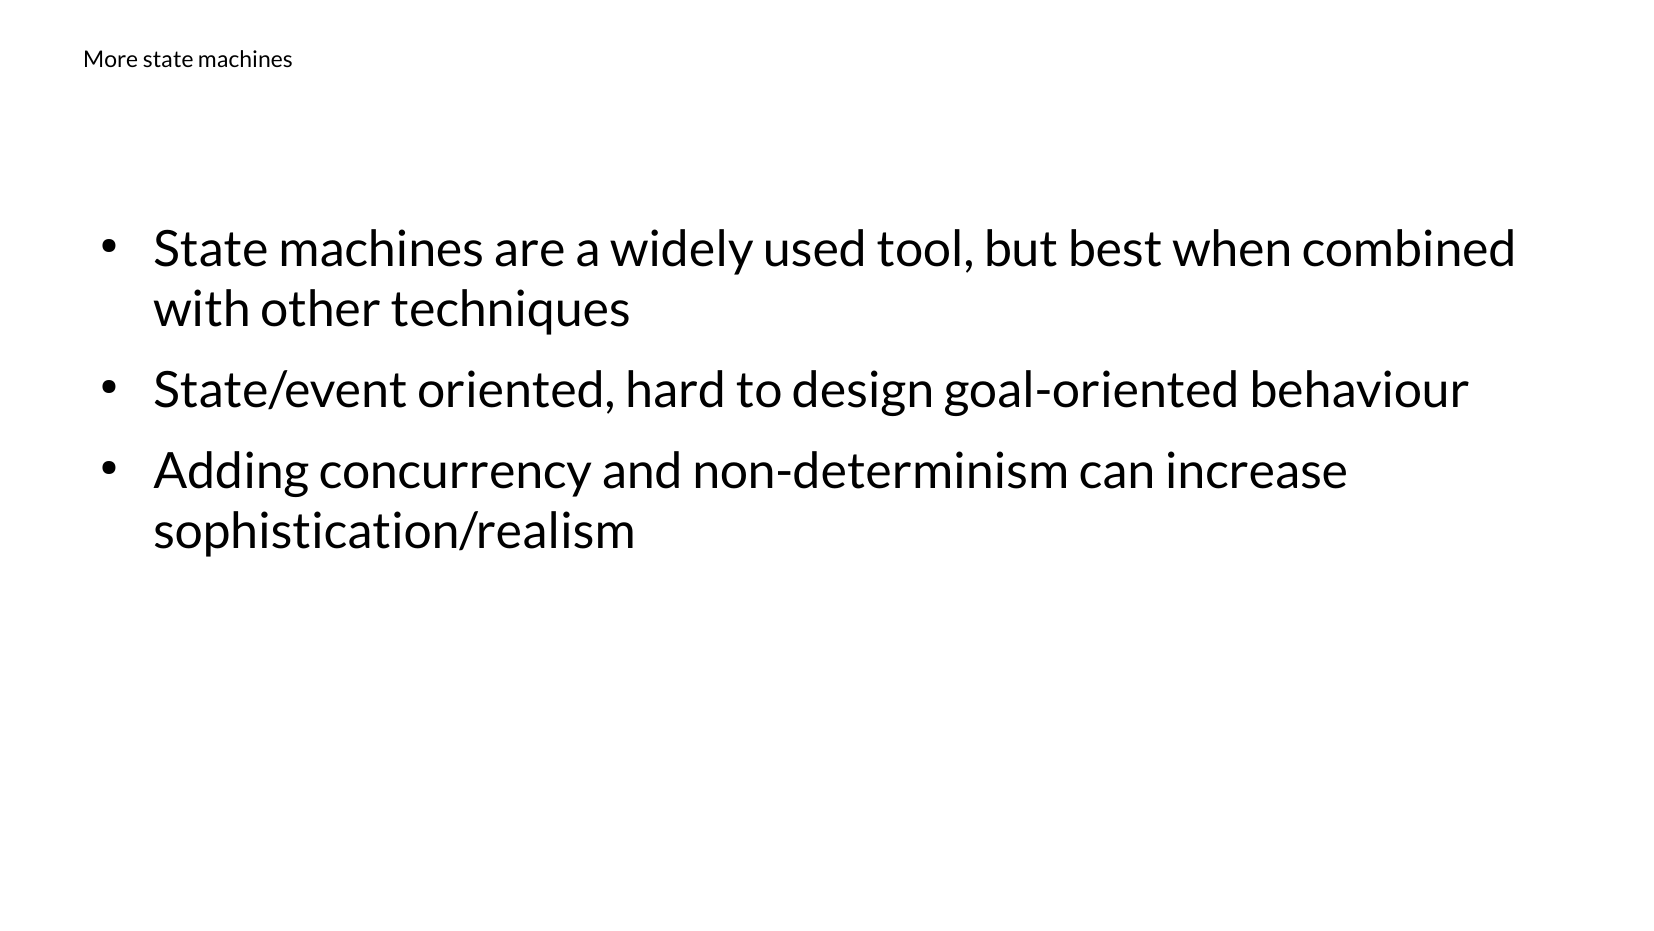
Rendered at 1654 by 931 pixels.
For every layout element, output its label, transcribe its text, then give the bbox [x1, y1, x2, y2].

title More state machines [83, 0, 1571, 119]
list State machines are a widely used tool, but best when combined with other techniques State/event oriented, hard to design goal-oriented behaviour Adding concurrency and non-determinism can increase sophistication/realism [82, 217, 1571, 839]
